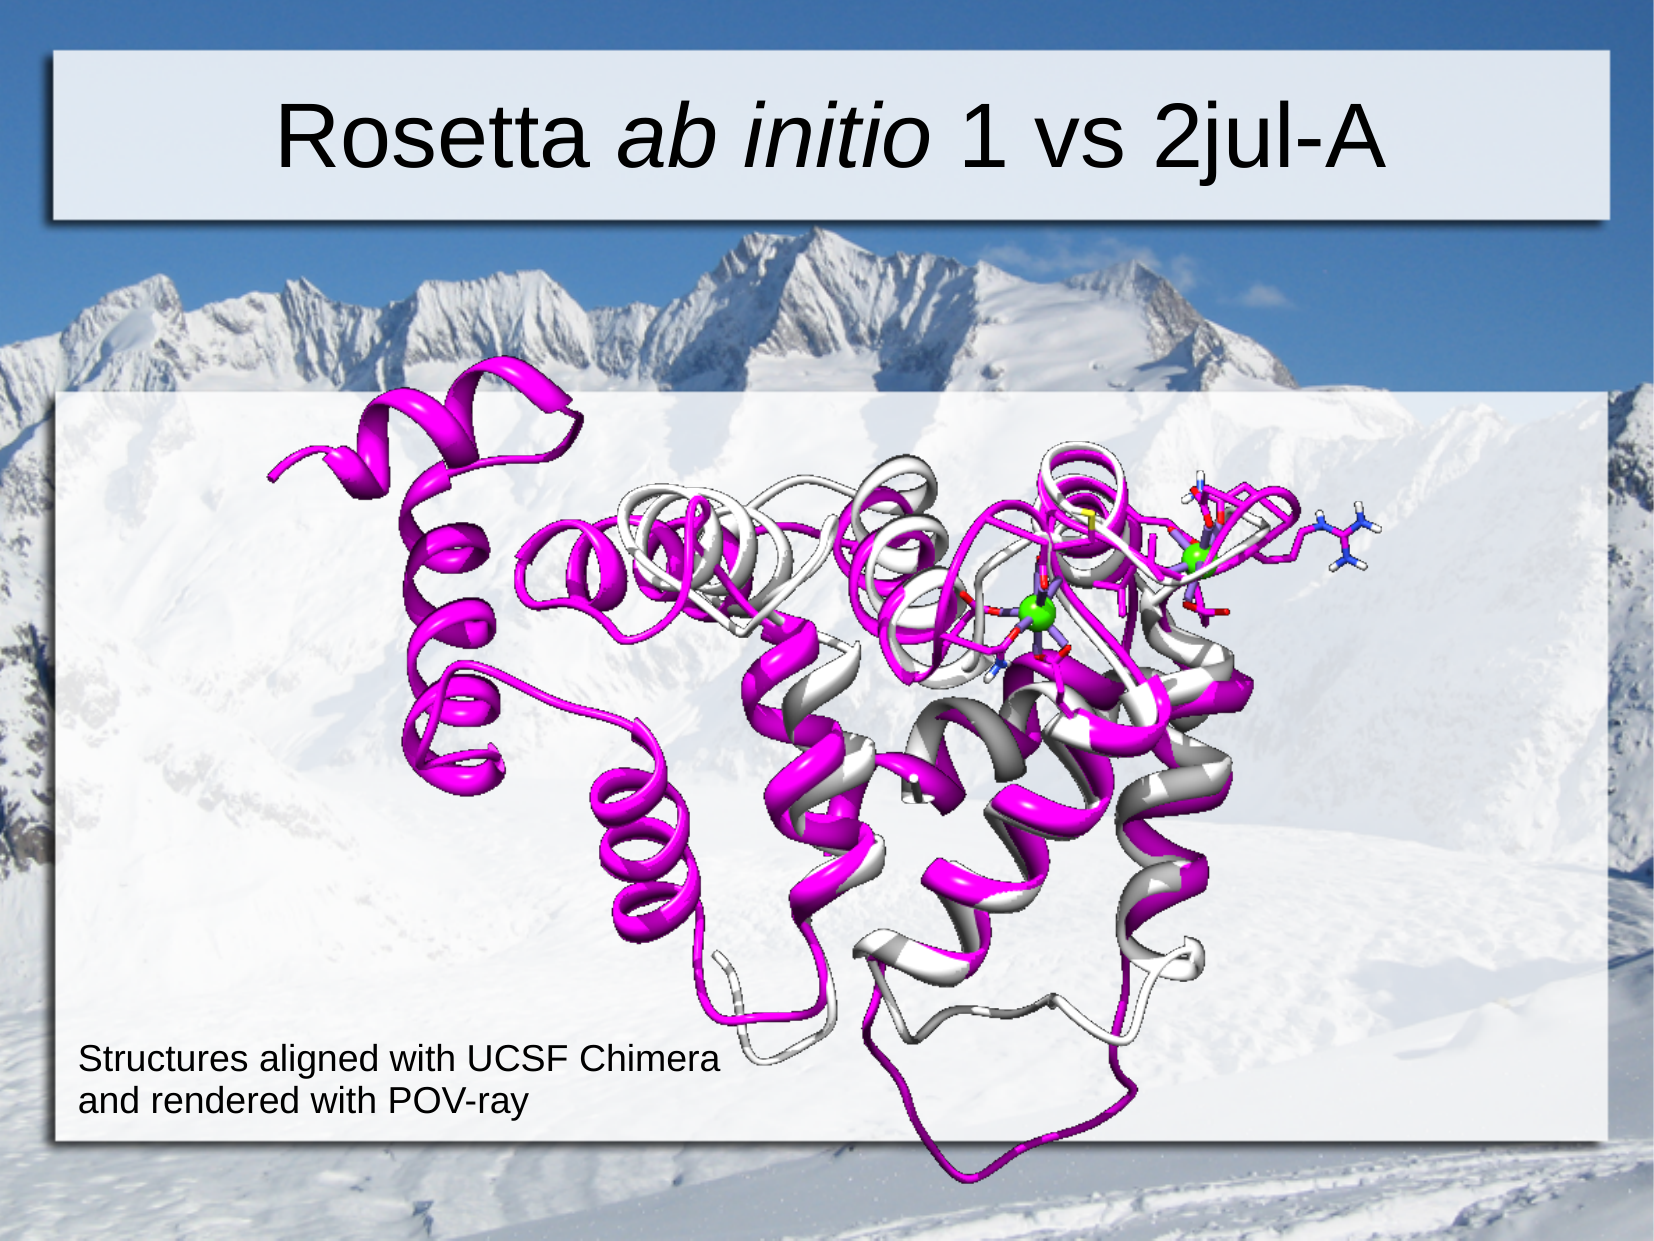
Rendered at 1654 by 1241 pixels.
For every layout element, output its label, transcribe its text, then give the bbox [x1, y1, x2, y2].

text_box Structures aligned with UCSF Chimera and rendered with POV-ray [63, 1029, 736, 1129]
title Rosetta ab initio 1 vs 2jul-A [63, 64, 1599, 208]
picture [0, 0, 1654, 1241]
